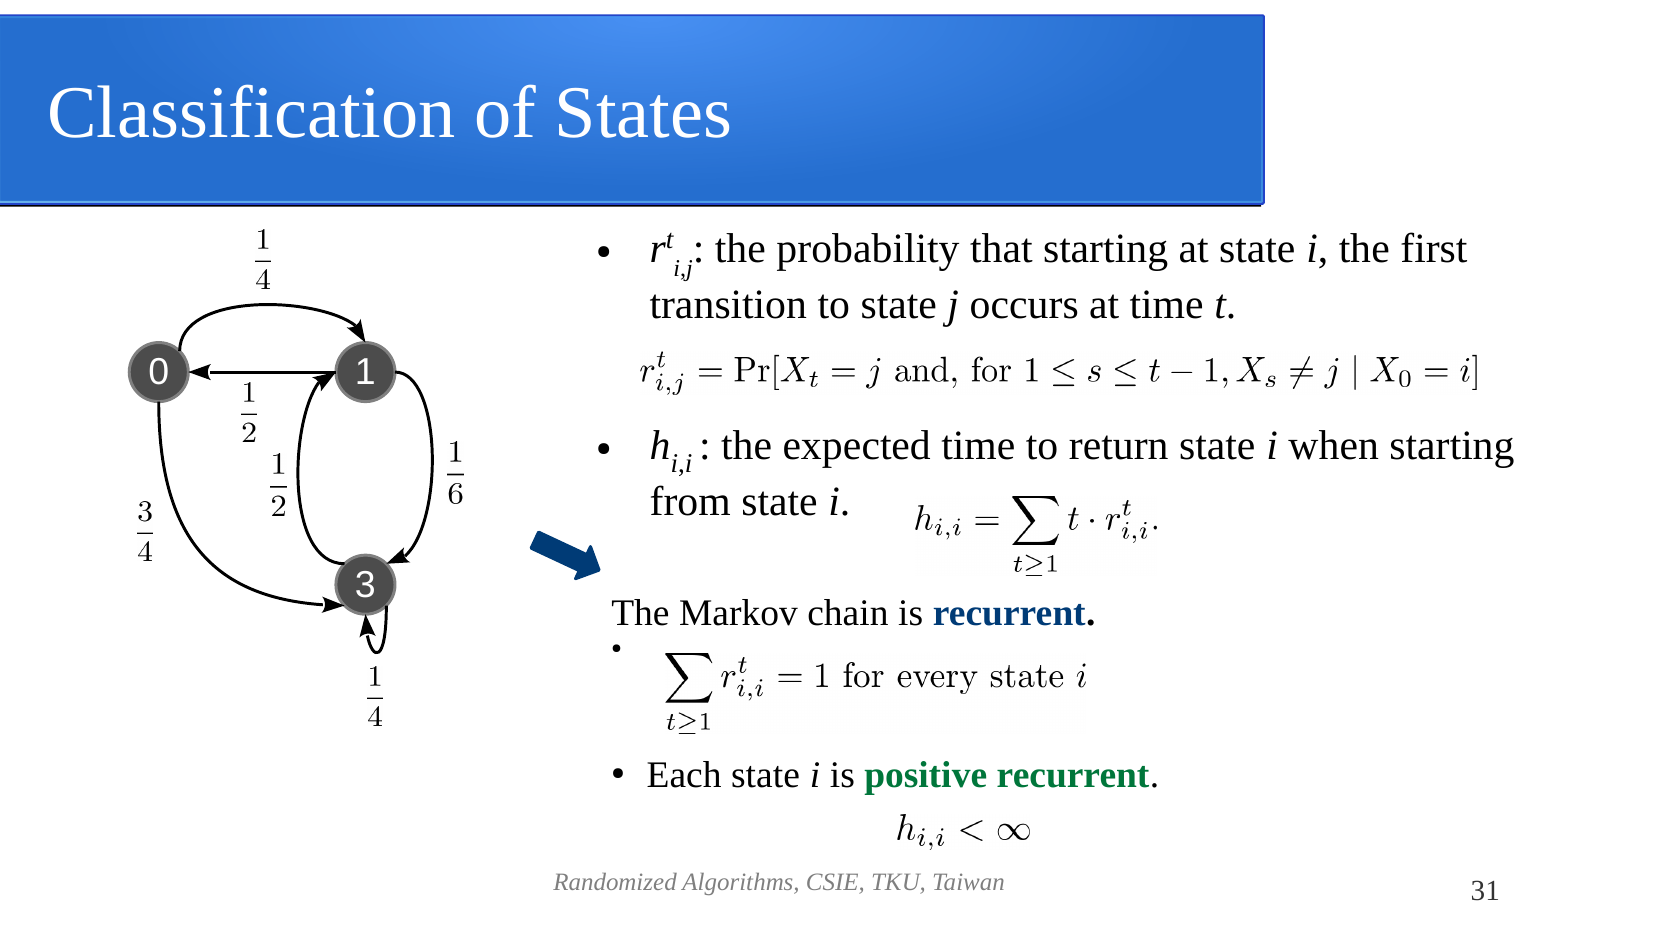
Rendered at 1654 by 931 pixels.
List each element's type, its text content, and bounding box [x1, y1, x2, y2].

picture [255, 229, 271, 289]
picture [447, 441, 464, 504]
text_box [531, 532, 600, 579]
list rti,j: the probability that starting at state i, the first transition to state j occurs at time t. hi,i : the expected time to return state i when starting from state i. [578, 224, 1607, 764]
picture [367, 666, 383, 726]
title Classification of States [47, 35, 1199, 189]
picture [241, 382, 257, 443]
text_box The Markov chain is recurrent. Each state i is positive recurrent. [596, 584, 1489, 916]
picture [270, 453, 287, 516]
picture [915, 496, 1157, 576]
picture [665, 653, 1086, 734]
text_box 3 [335, 555, 396, 615]
text_box 1 [335, 342, 395, 402]
text_box 0 [129, 342, 189, 402]
picture [897, 814, 1030, 850]
picture [137, 501, 153, 561]
picture [640, 351, 1477, 395]
